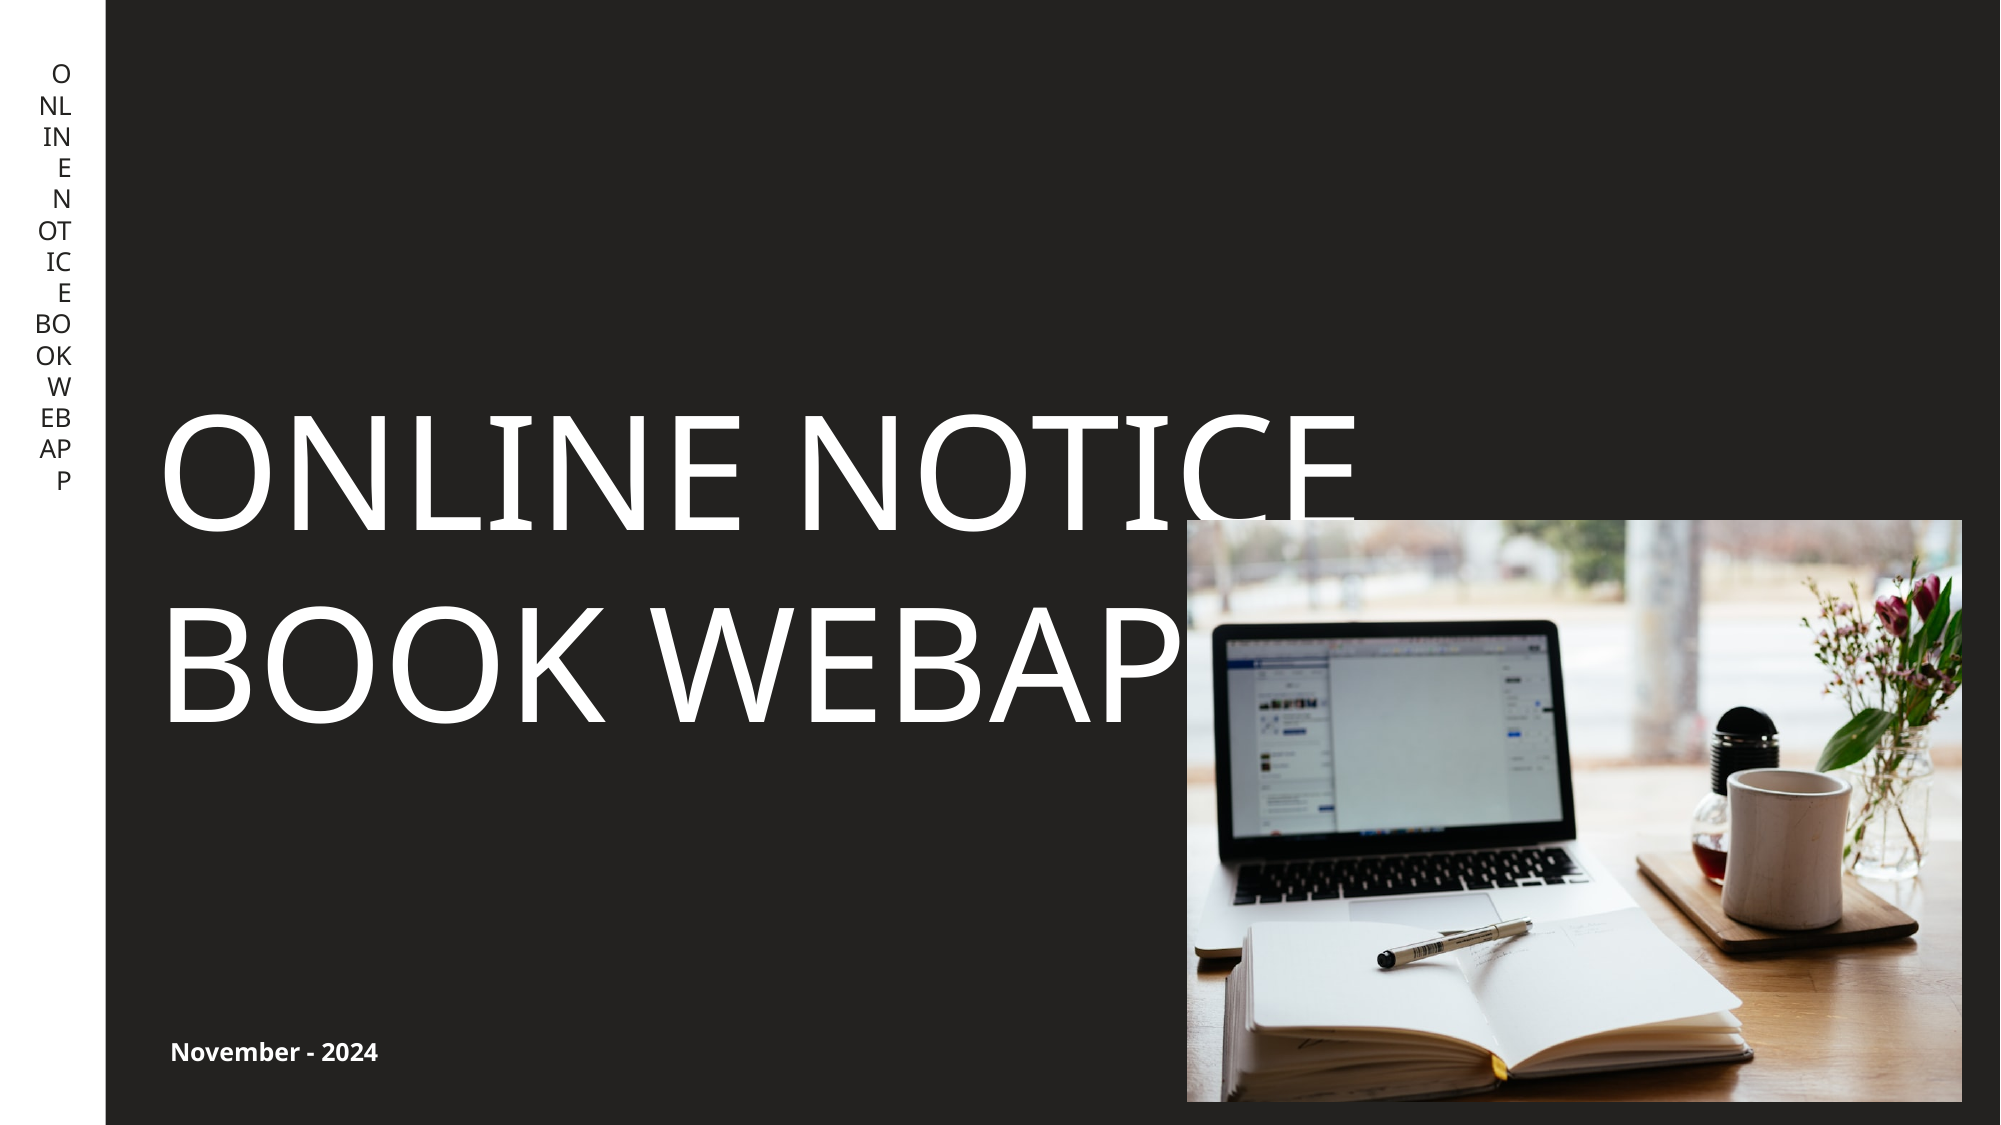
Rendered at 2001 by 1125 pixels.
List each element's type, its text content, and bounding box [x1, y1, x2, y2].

subtitle November - 2024 [154, 965, 951, 1075]
title ONLINE NOTICE BOOK WEBAPP [118, 0, 1811, 707]
text_box ONLINE NOTICE BOOK WEBAPP [19, 50, 87, 1075]
picture [1187, 520, 1962, 1102]
